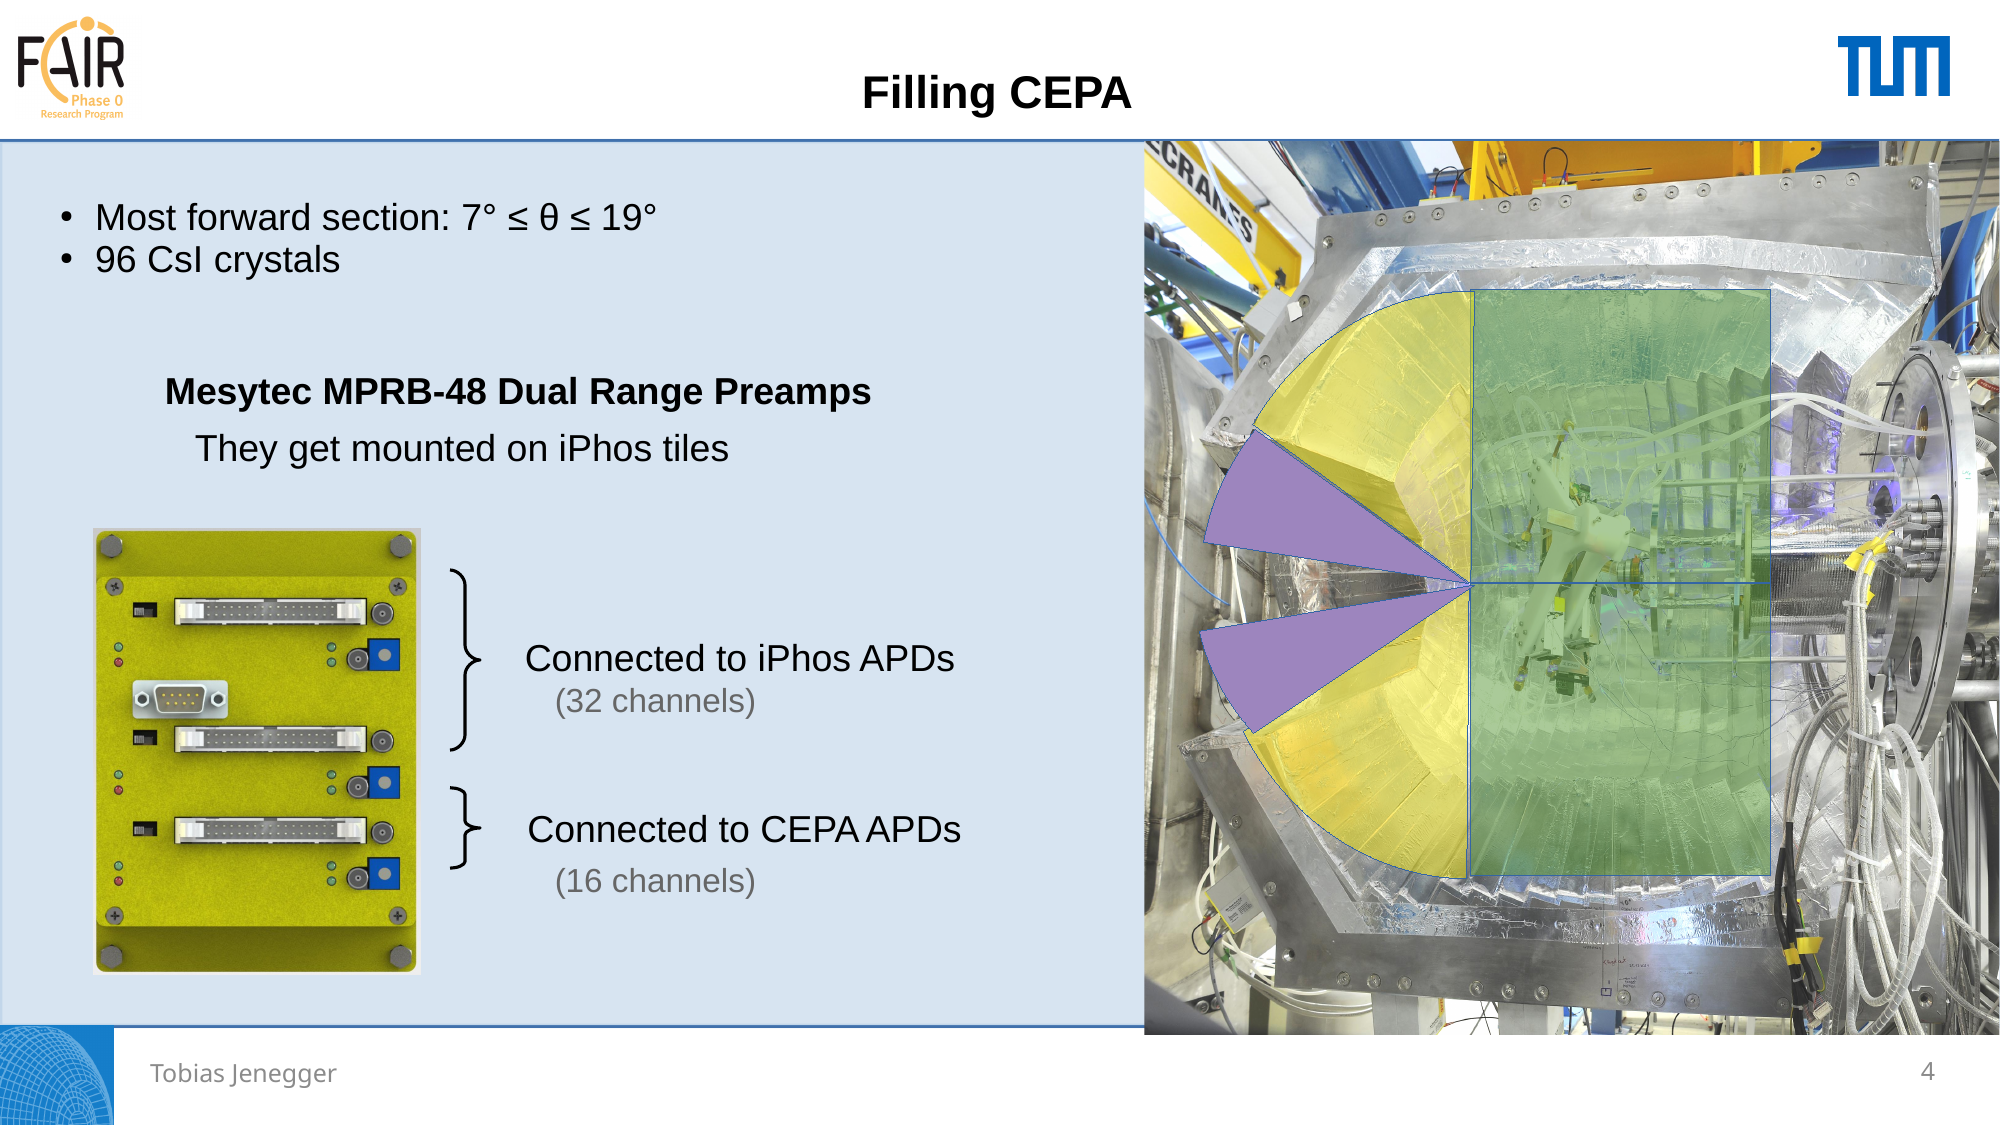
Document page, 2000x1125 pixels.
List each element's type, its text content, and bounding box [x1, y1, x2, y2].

picture [1838, 36, 1950, 96]
text_box (32 channels) [540, 675, 886, 727]
text_box They get mounted on iPhos tiles [180, 420, 871, 477]
picture [15, 15, 142, 120]
picture [93, 528, 421, 976]
picture [0, 1025, 114, 1125]
text_box Connected to CEPA APDs [512, 801, 1023, 859]
text_box Most forward section: 7° ≤ θ ≤ 19° 96 CsI crystals [45, 189, 1051, 330]
text_box (16 channels) [540, 855, 856, 907]
picture [1144, 141, 2000, 1035]
text_box Connected to iPhos APDs [510, 630, 991, 729]
text_box Mesytec MPRB-48 Dual Range Preamps [150, 363, 916, 421]
text_box [1199, 289, 1771, 879]
text_box Filling CEPA [540, 60, 1456, 127]
